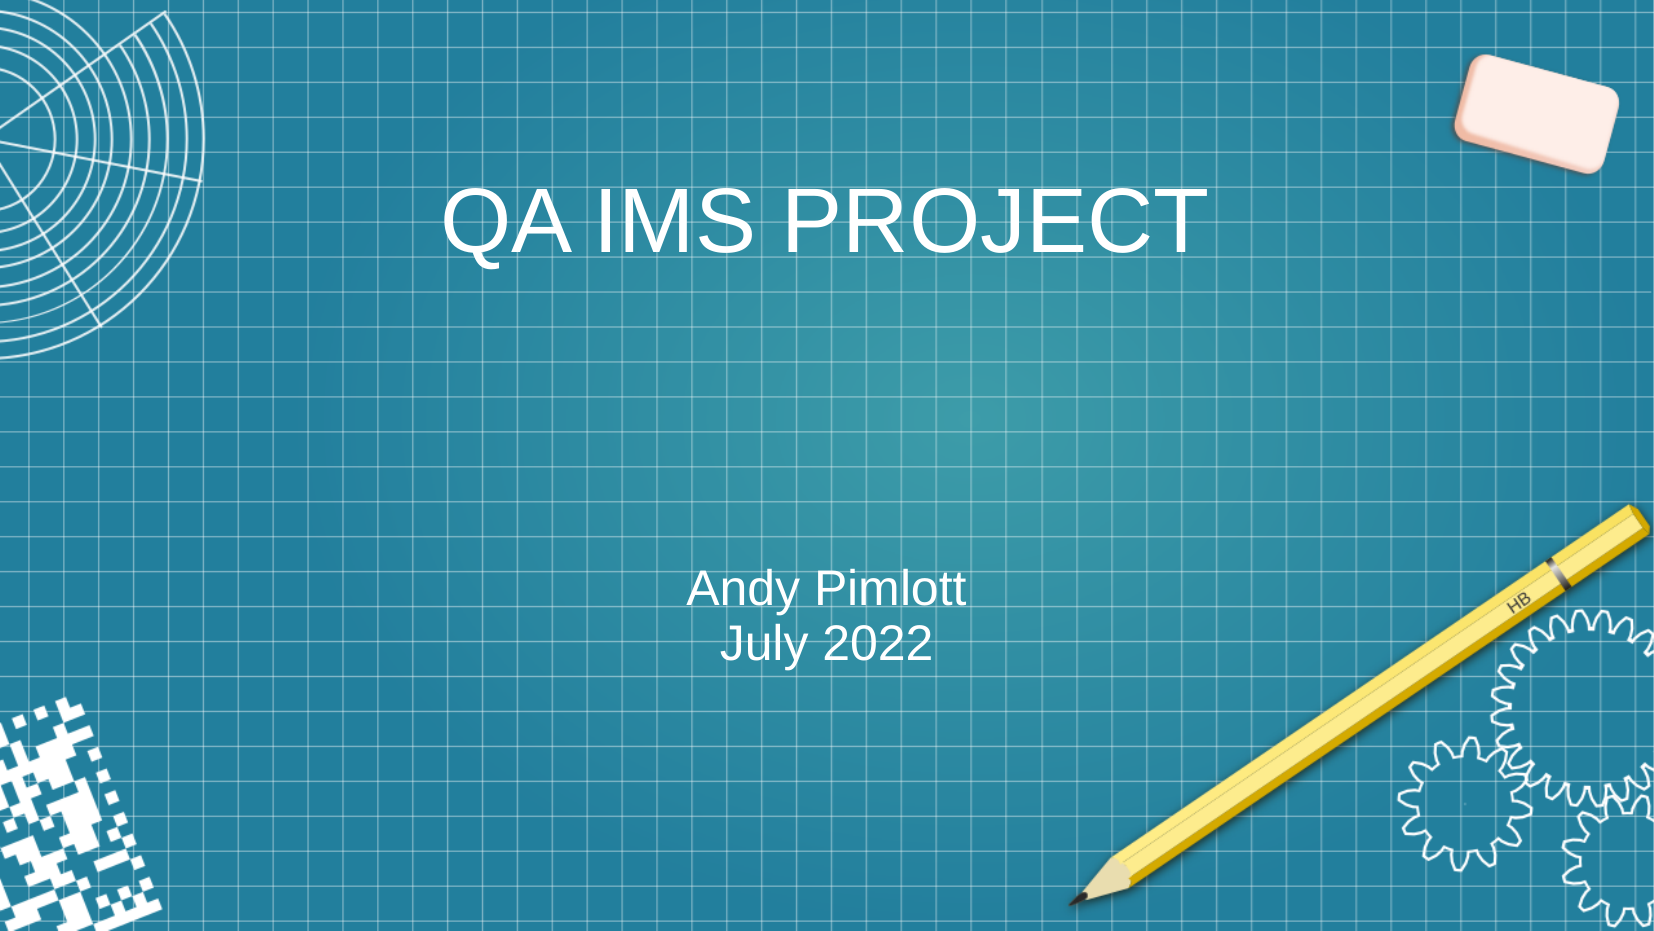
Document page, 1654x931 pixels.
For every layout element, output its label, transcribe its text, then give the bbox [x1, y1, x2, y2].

title QA IMS PROJECT [81, 114, 1570, 327]
picture [0, 0, 1654, 931]
subtitle Andy Pimlott July 2022 [82, 389, 1571, 842]
